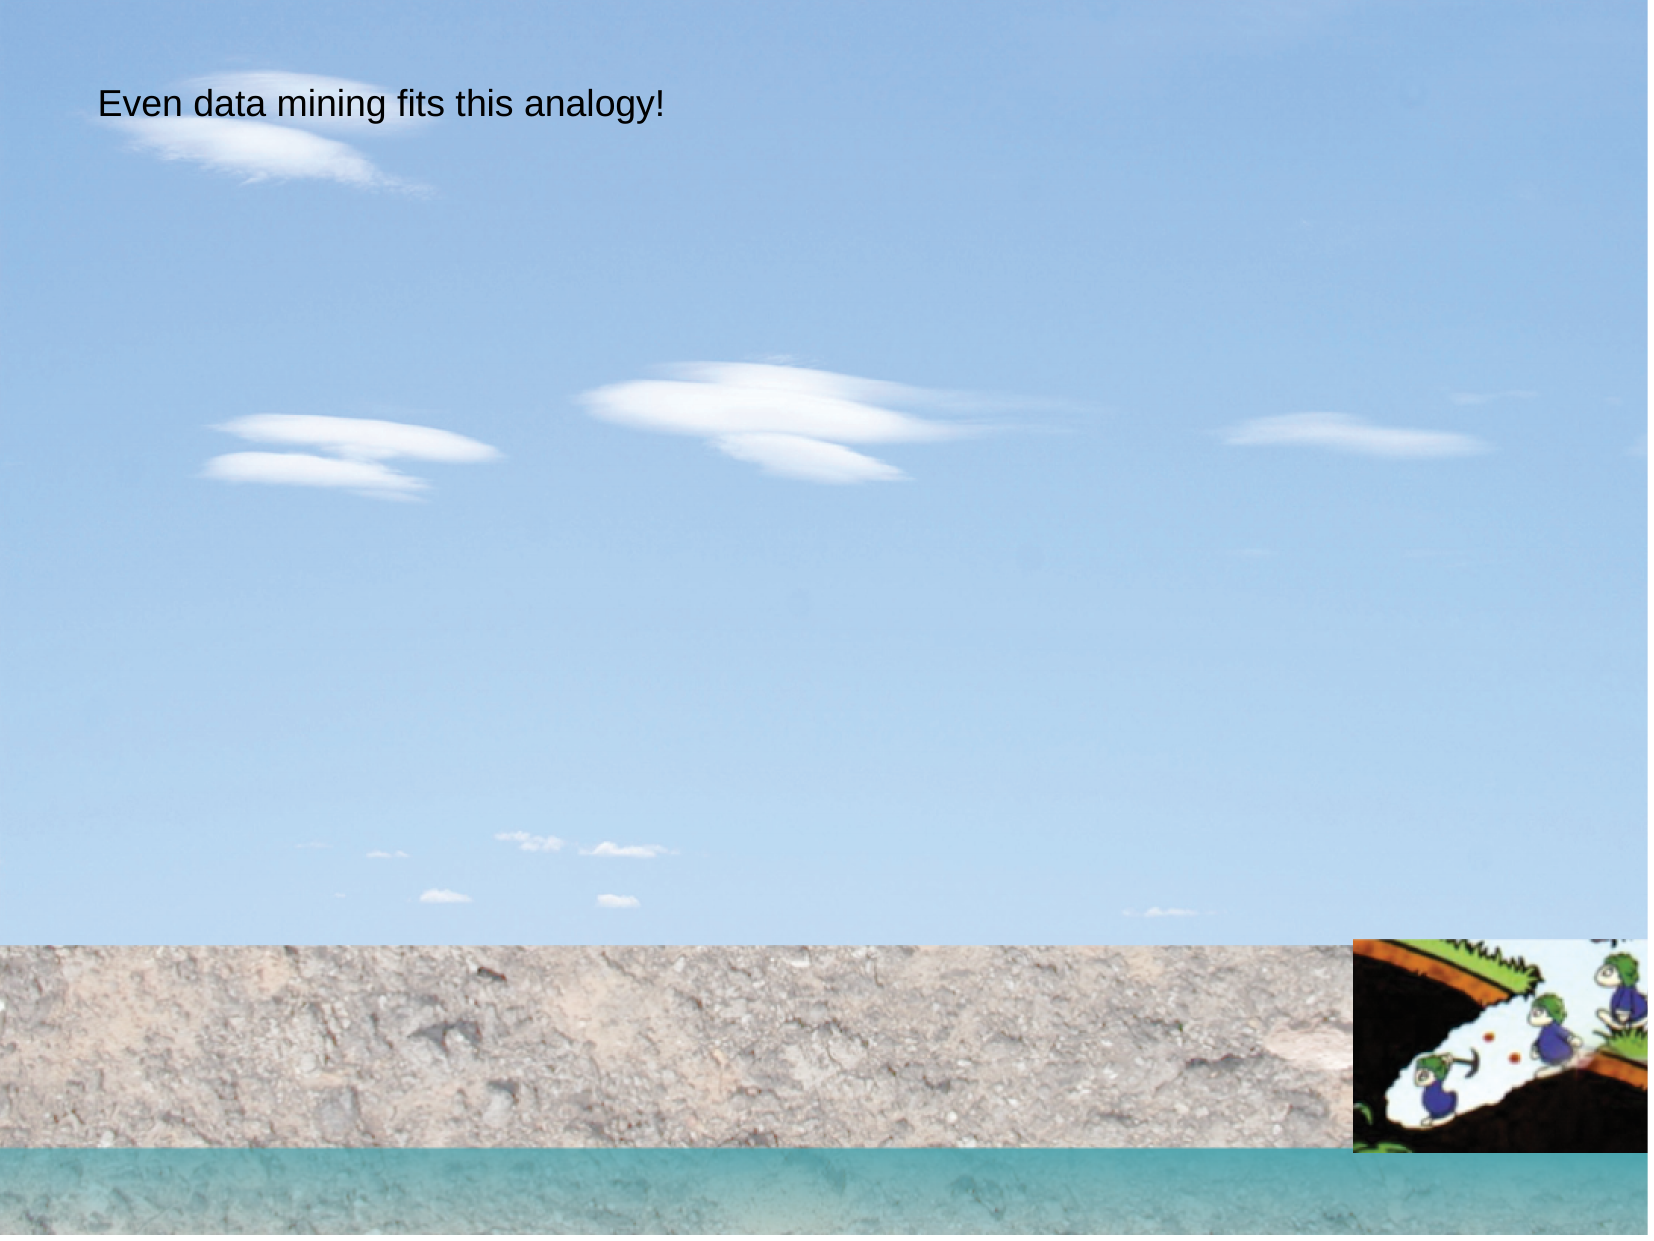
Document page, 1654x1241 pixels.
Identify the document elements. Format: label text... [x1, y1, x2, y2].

text_box Even data mining fits this analogy! [82, 75, 680, 132]
picture [0, 0, 1648, 1235]
